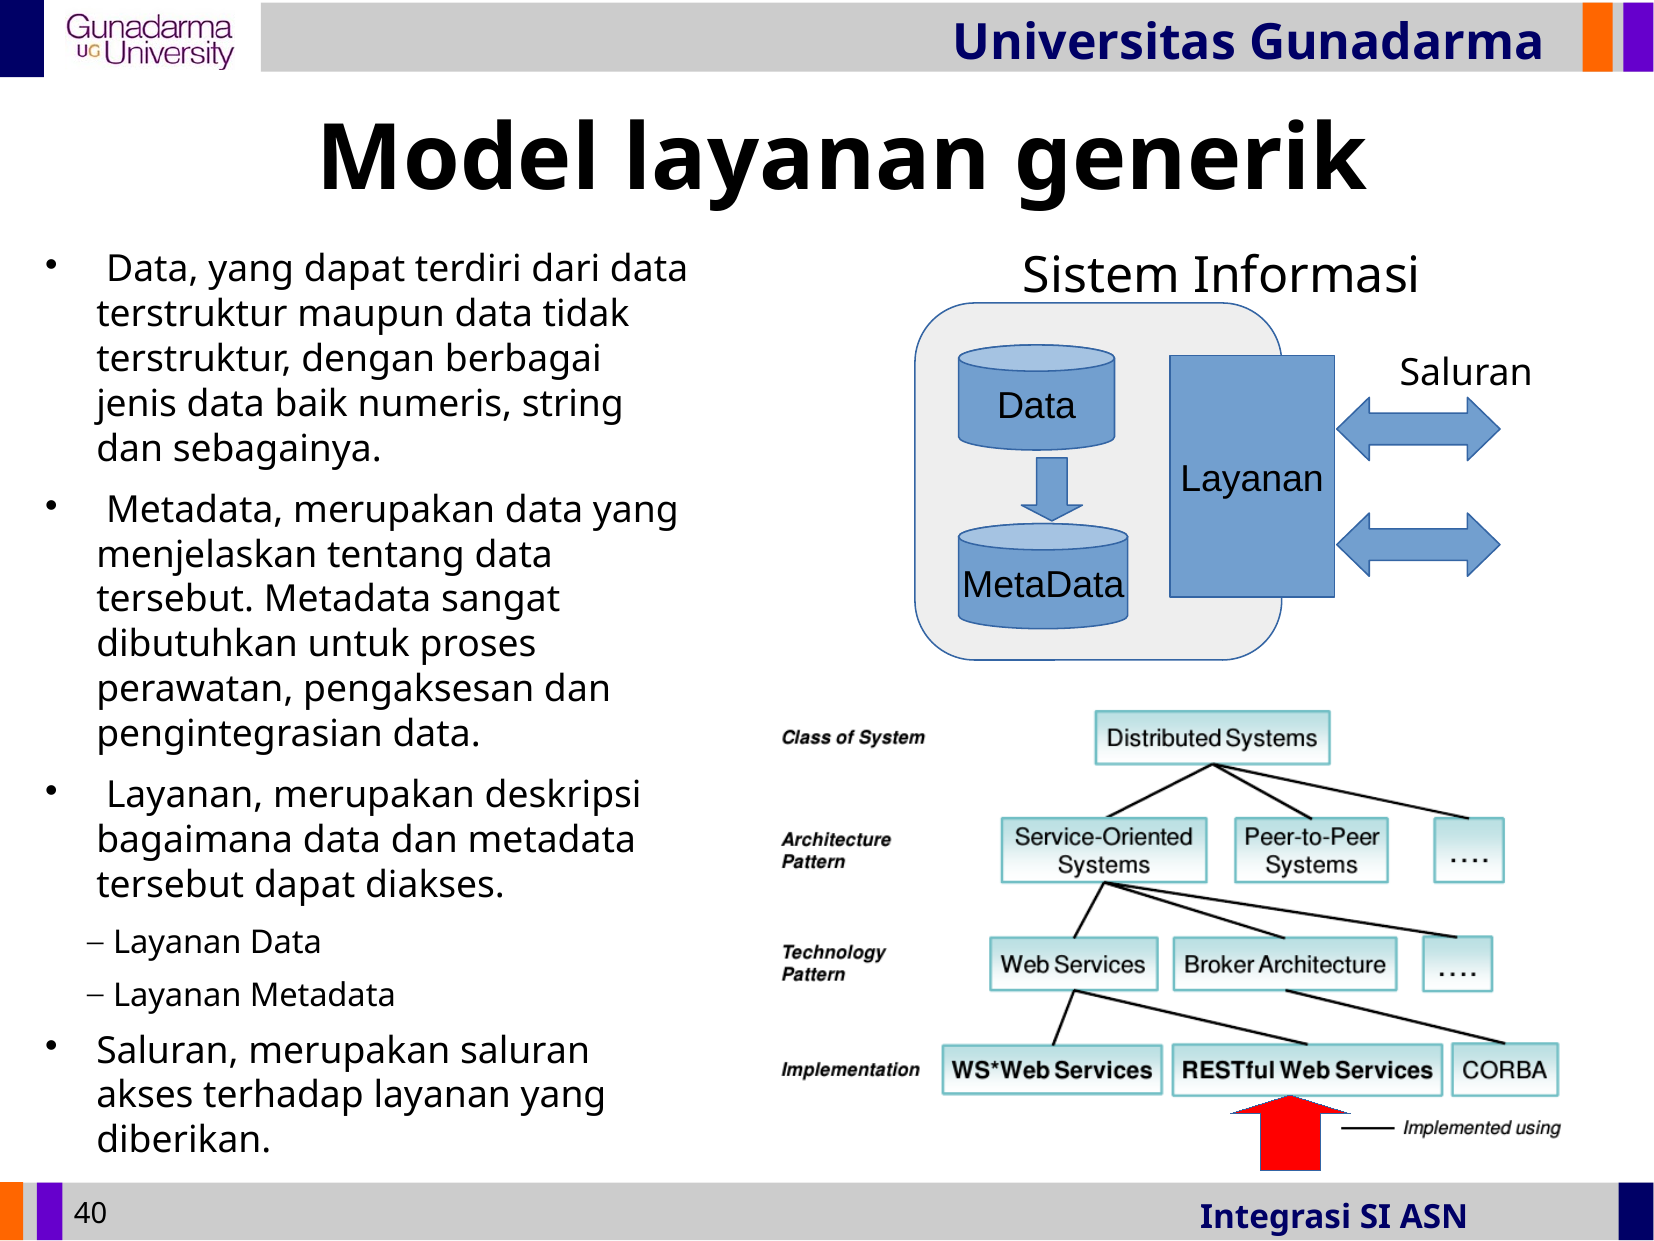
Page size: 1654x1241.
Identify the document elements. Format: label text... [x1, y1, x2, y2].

text_box Sistem Informasi [1008, 240, 1238, 293]
picture [750, 688, 1591, 1156]
text_box Saluran [1384, 344, 1474, 387]
text_box Data [958, 359, 1115, 451]
picture [65, 0, 235, 70]
text_box MetaData [958, 538, 1128, 629]
text_box [1336, 513, 1501, 577]
text_box [480, 285, 510, 360]
text_box [914, 302, 1282, 661]
text_box Tambahan Berkas masuk [958, 523, 1128, 550]
text_box Perhitungan Angka Kredit Berbasis workflow [958, 344, 1115, 372]
text_box Layanan [1170, 355, 1335, 598]
list Data, yang dapat terdiri dari data terstruktur maupun data tidak terstruktur, dengan berbagai jenis data baik numeris, string dan sebagainya. Metadata, merupakan data yang menjelaskan tentang data tersebut. Metadata sangat dibutuhkan untuk proses perawatan, pengaksesan dan pengintegrasian data. Layanan, merupakan deskripsi bagaimana data dan metadata tersebut dapat diakses. Layanan Data Layanan Metadata Saluran, merupakan saluran akses terhadap layanan yang diberikan. [45, 240, 691, 1171]
text_box [1336, 397, 1501, 461]
title Model layanan generik [82, 49, 1571, 257]
text_box [1230, 1095, 1351, 1171]
